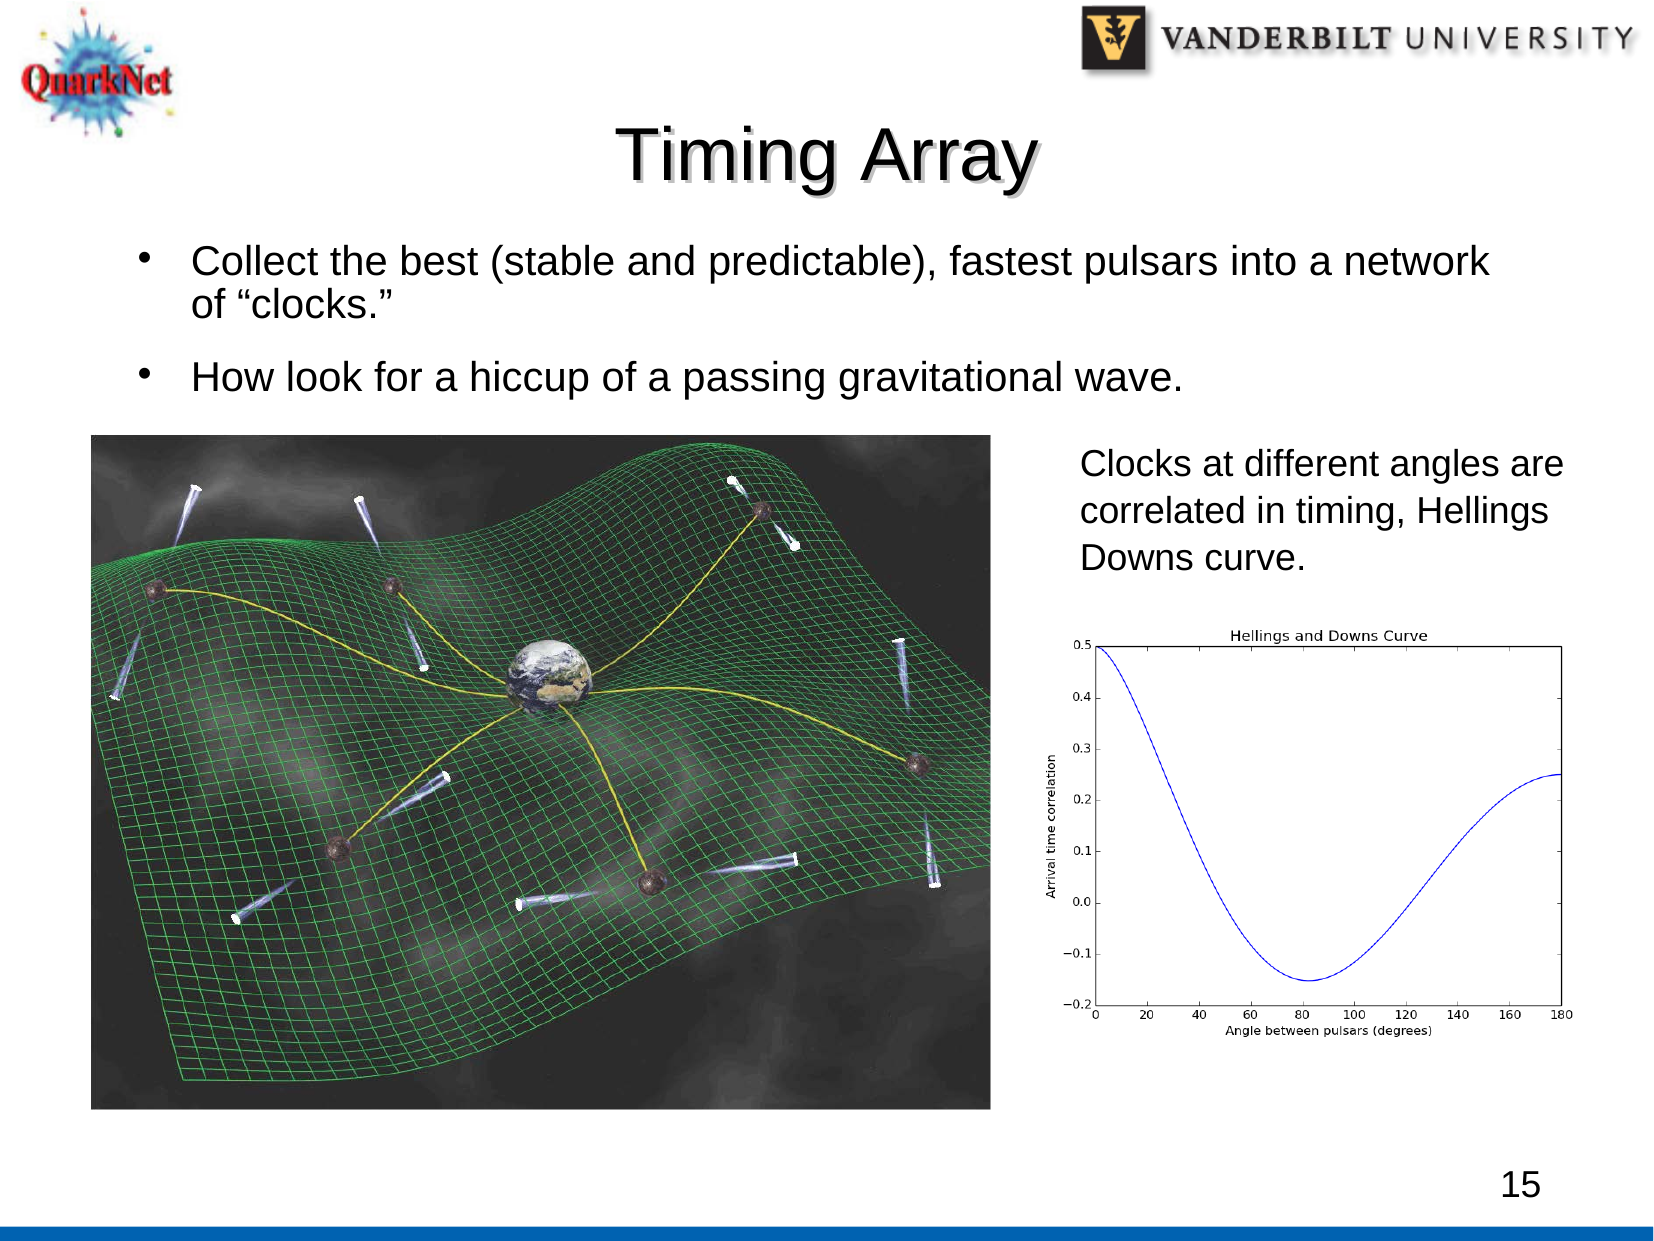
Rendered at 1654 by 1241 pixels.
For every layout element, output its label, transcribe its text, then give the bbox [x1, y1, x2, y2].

picture [1078, 2, 1648, 85]
title Timing Array [121, 65, 1533, 241]
text_box Clocks at different angles are correlated in timing, Hellings Downs curve. [1065, 429, 1580, 586]
picture [4, 1, 188, 152]
picture [90, 434, 991, 1111]
picture [1020, 601, 1621, 1051]
list Collect the best (stable and predictable), fastest pulsars into a network of “clocks.” How look for a hiccup of a passing gravitational wave. [120, 240, 1532, 961]
